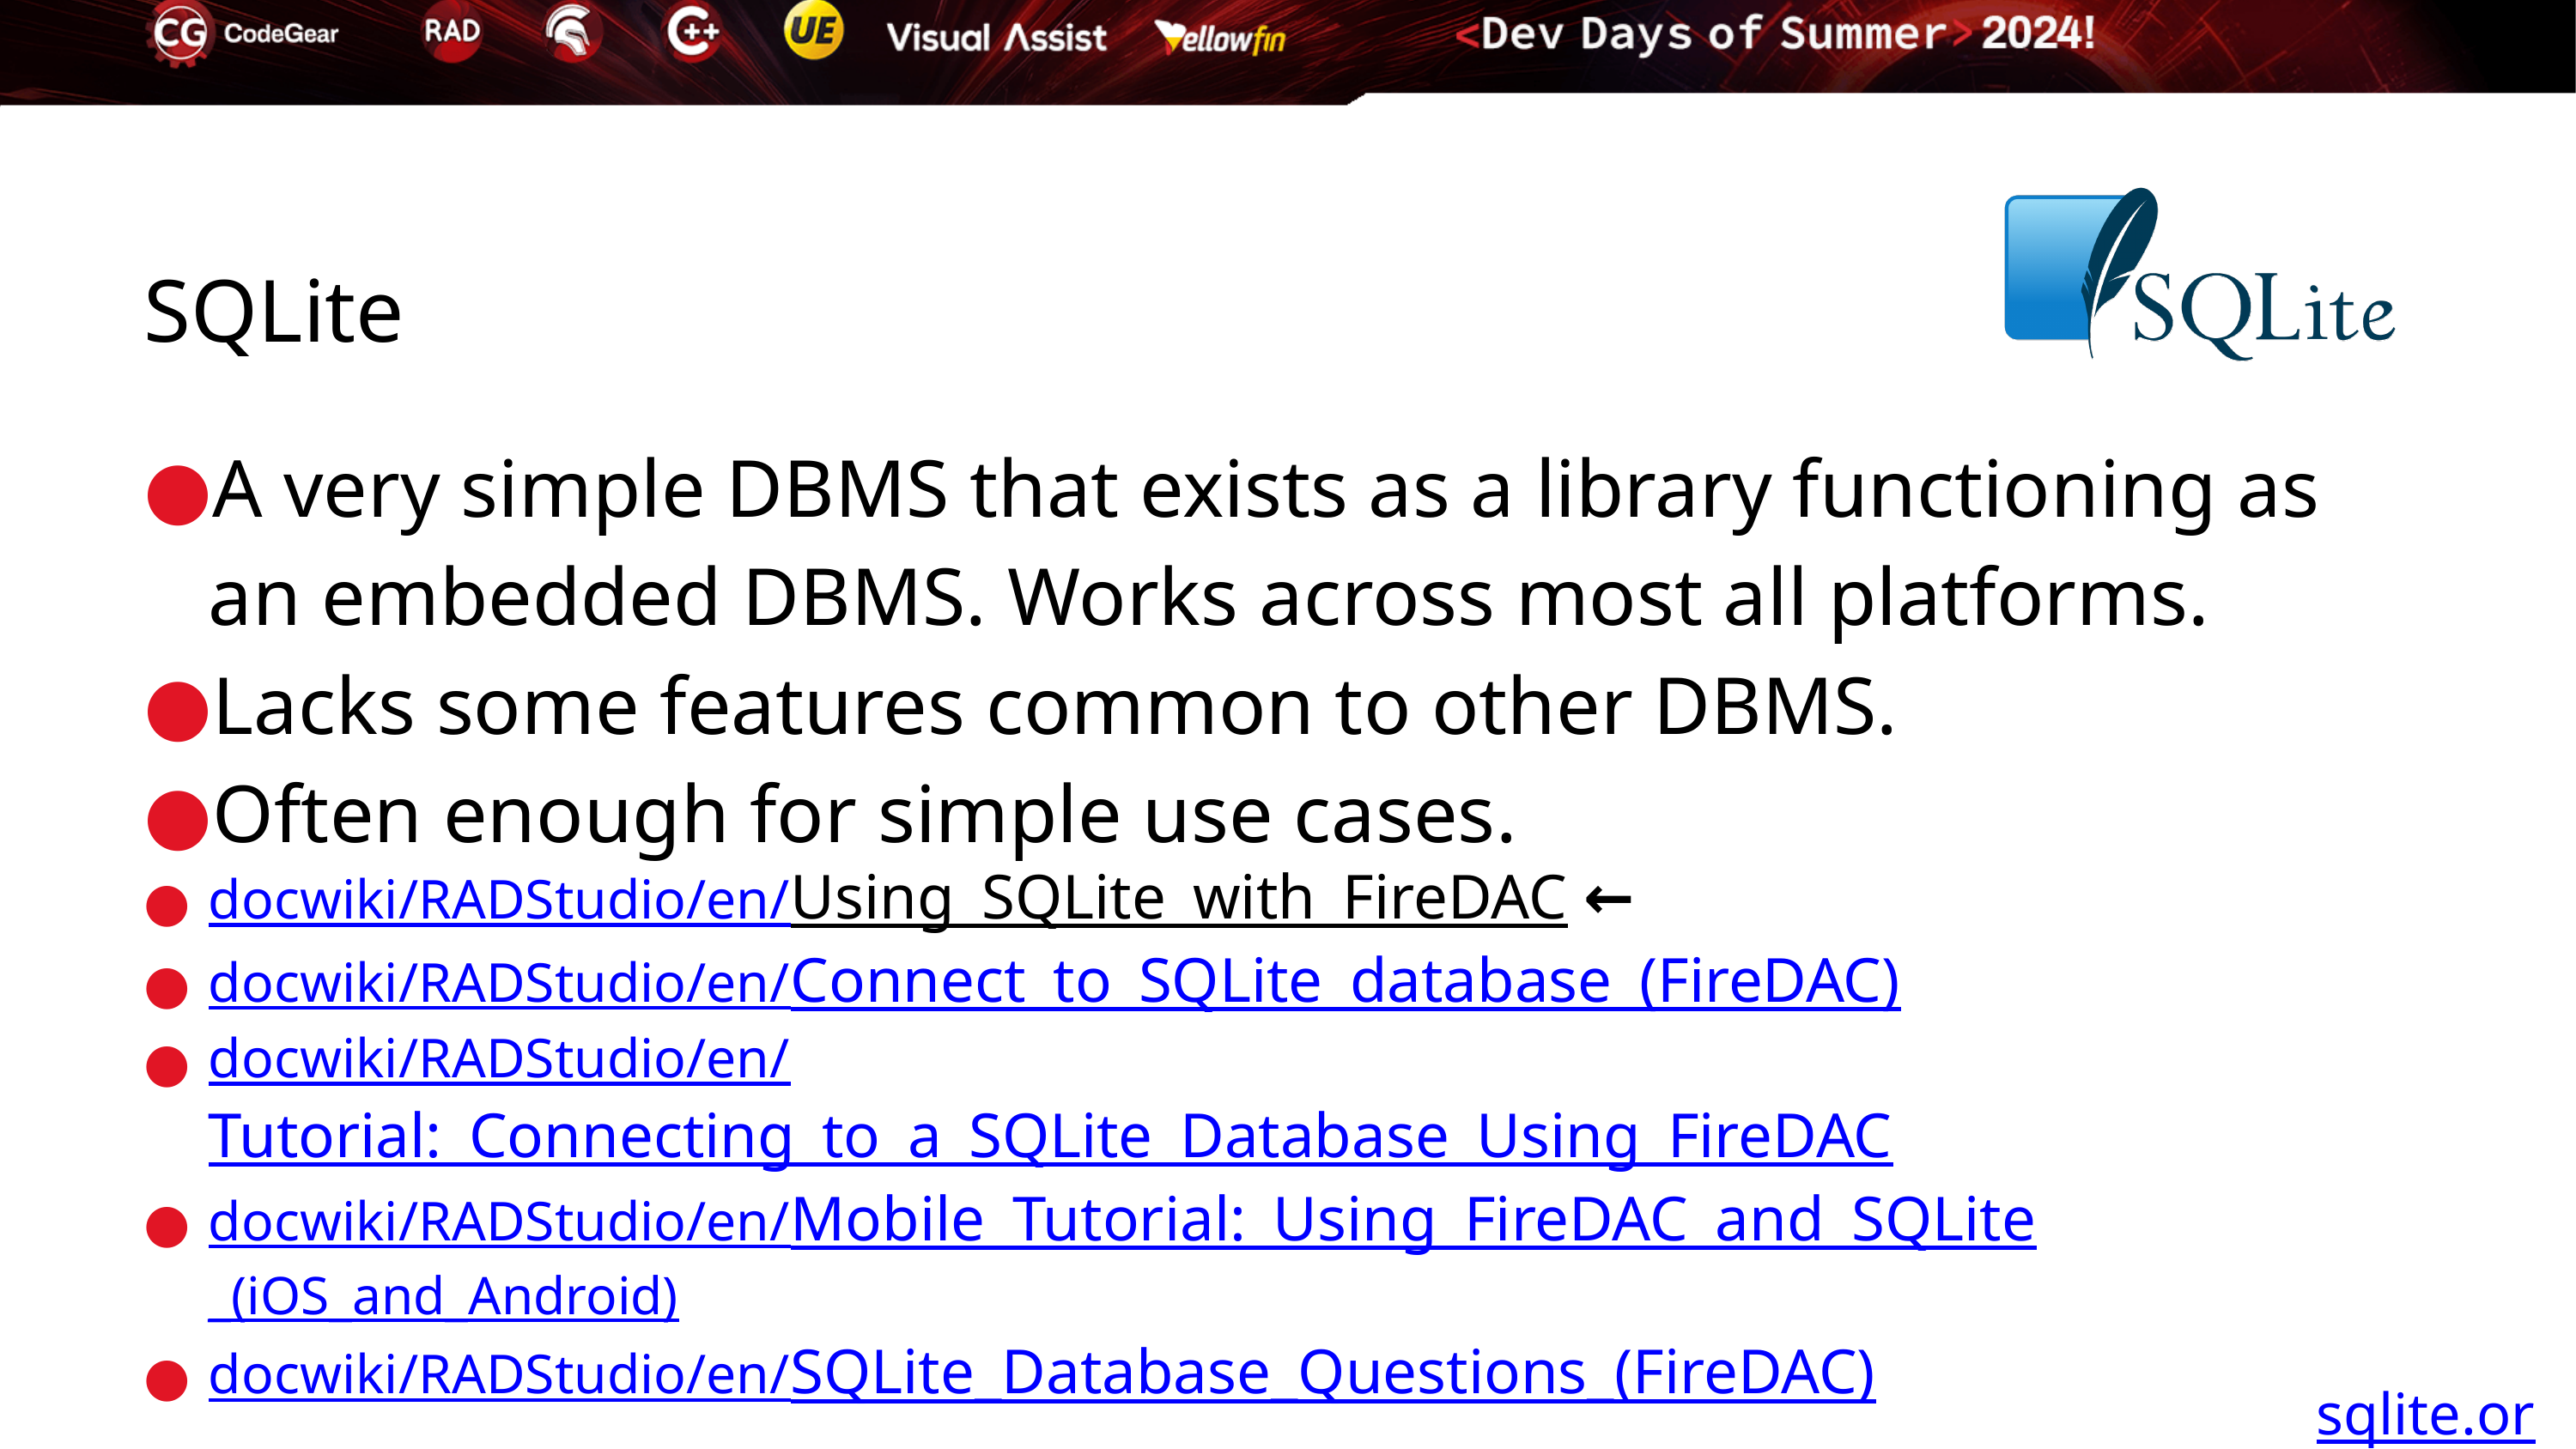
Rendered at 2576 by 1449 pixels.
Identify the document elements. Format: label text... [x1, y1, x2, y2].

text_box sqlite.org [2303, 1353, 2576, 1449]
picture [0, 0, 2576, 111]
list A very simple DBMS that exists as a library functioning as an embedded DBMS. Works across most all platforms. Lacks some features common to other DBMS. Often enough for simple use cases. docwiki/RADStudio/en/Using_SQLite_with_FireDAC ← docwiki/RADStudio/en/Connect_to_SQLite_database_(FireDAC) docwiki/RADStudio/en/Tutorial:_Connecting_to_a_SQLite_Database_Using_FireDAC docwiki/RADStudio/en/Mobile_Tutorial:_Using_FireDAC_and_SQLite_(iOS_and_Android) docwiki/RADStudio/en/SQLite_Database_Questions_(FireDAC) [131, 410, 2406, 1334]
picture [1994, 177, 2406, 373]
title SQLite [131, 177, 1994, 373]
